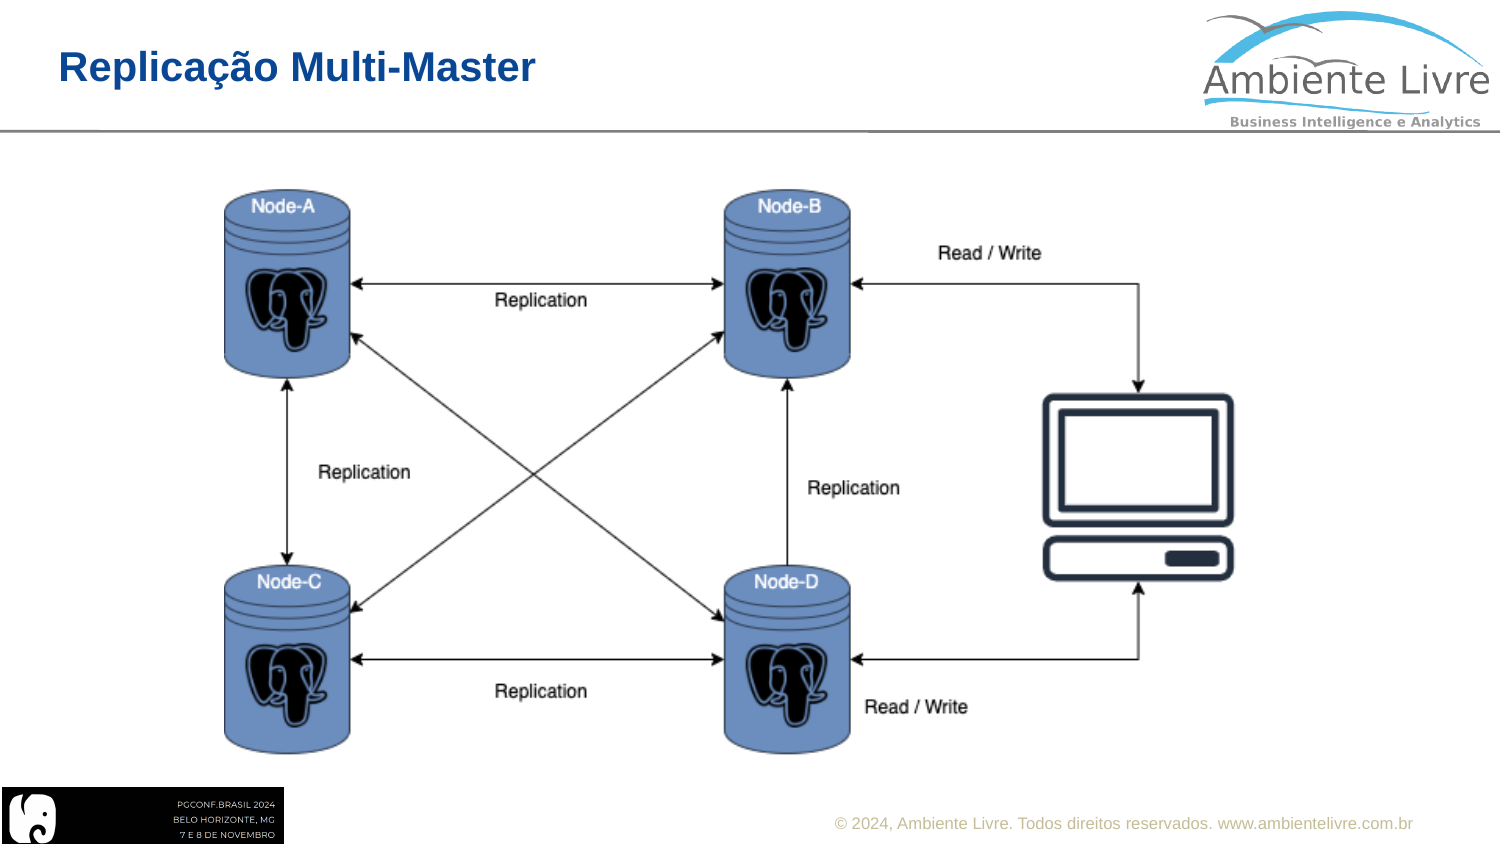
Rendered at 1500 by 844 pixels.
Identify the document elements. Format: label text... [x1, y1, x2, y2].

picture [187, 177, 1313, 756]
picture [2, 787, 284, 844]
title Replicação Multi-Master [43, 8, 1127, 129]
picture [1203, 11, 1489, 129]
